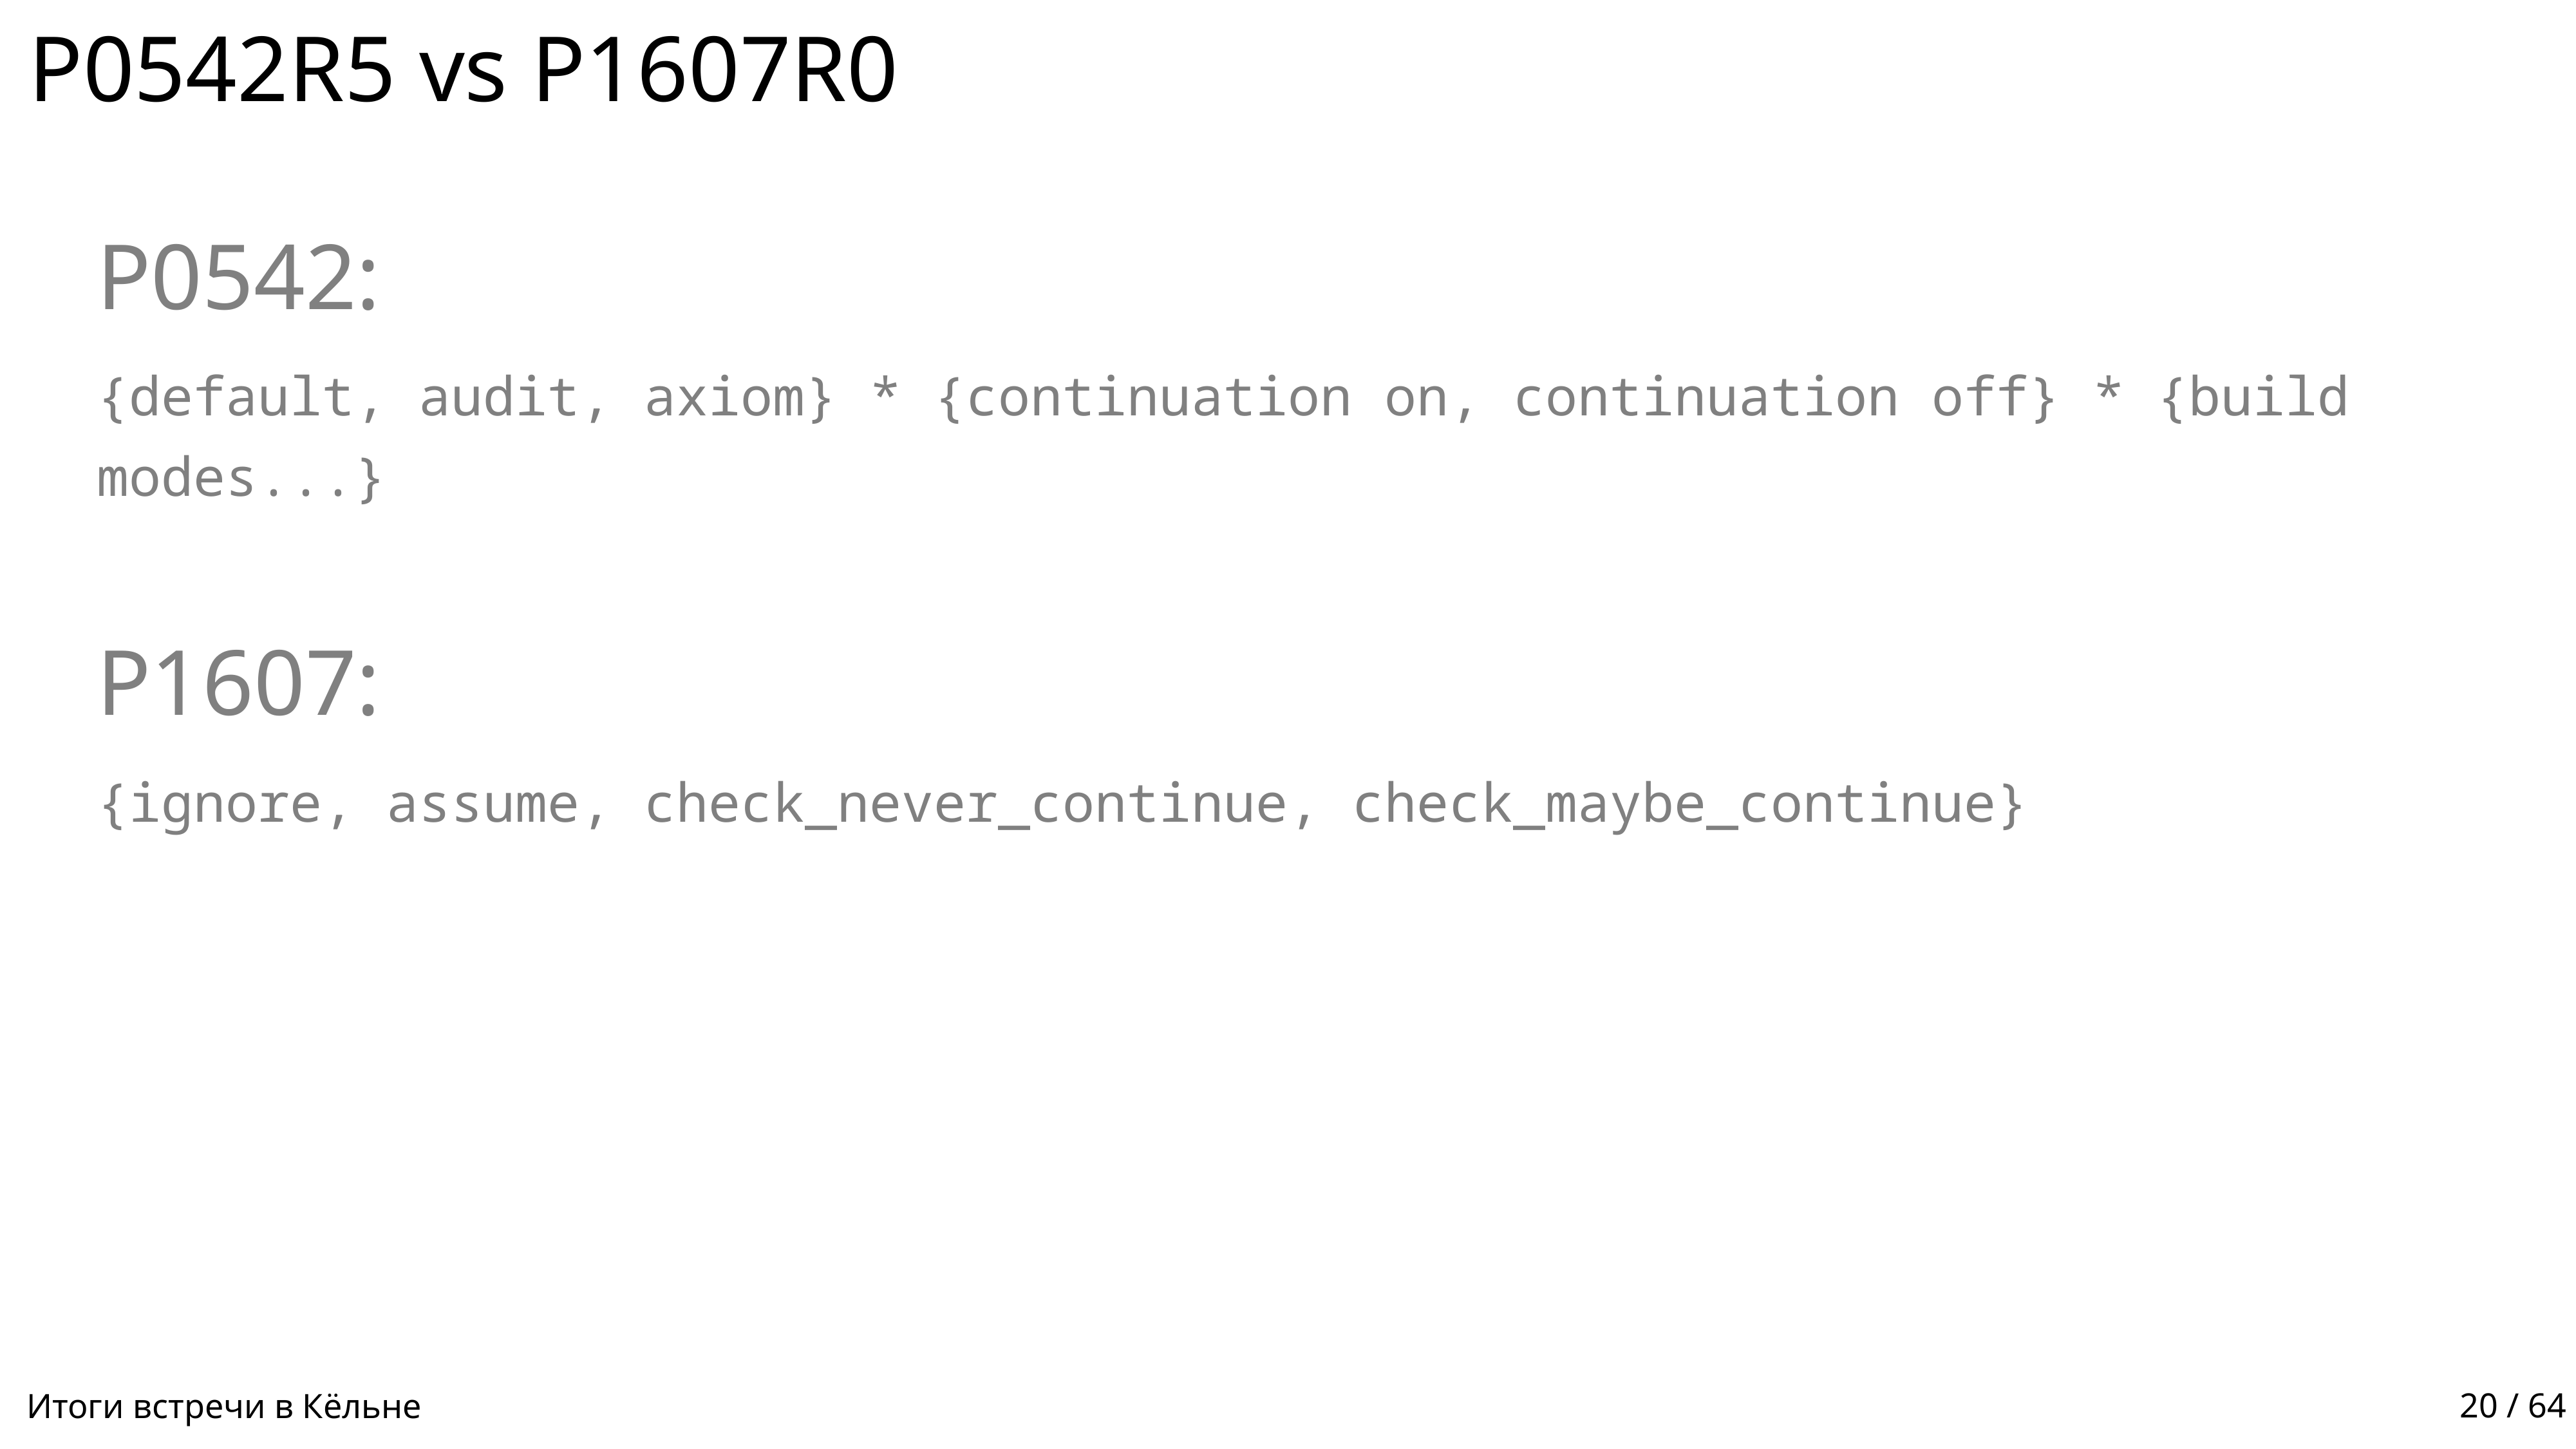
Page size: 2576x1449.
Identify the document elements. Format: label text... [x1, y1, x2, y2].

list Итоги встречи в Кёльне [17, 1376, 1114, 1431]
list P0542: {default, audit, axiom} * {continuation on, continuation off} * {build modes...} P1607: {ignore, assume, check_never_continue, check_maybe_continue} [87, 214, 2550, 1382]
list <number> / 64 [1479, 1376, 2576, 1431]
title P0542R5 vs P1607R0 [19, 19, 2550, 155]
